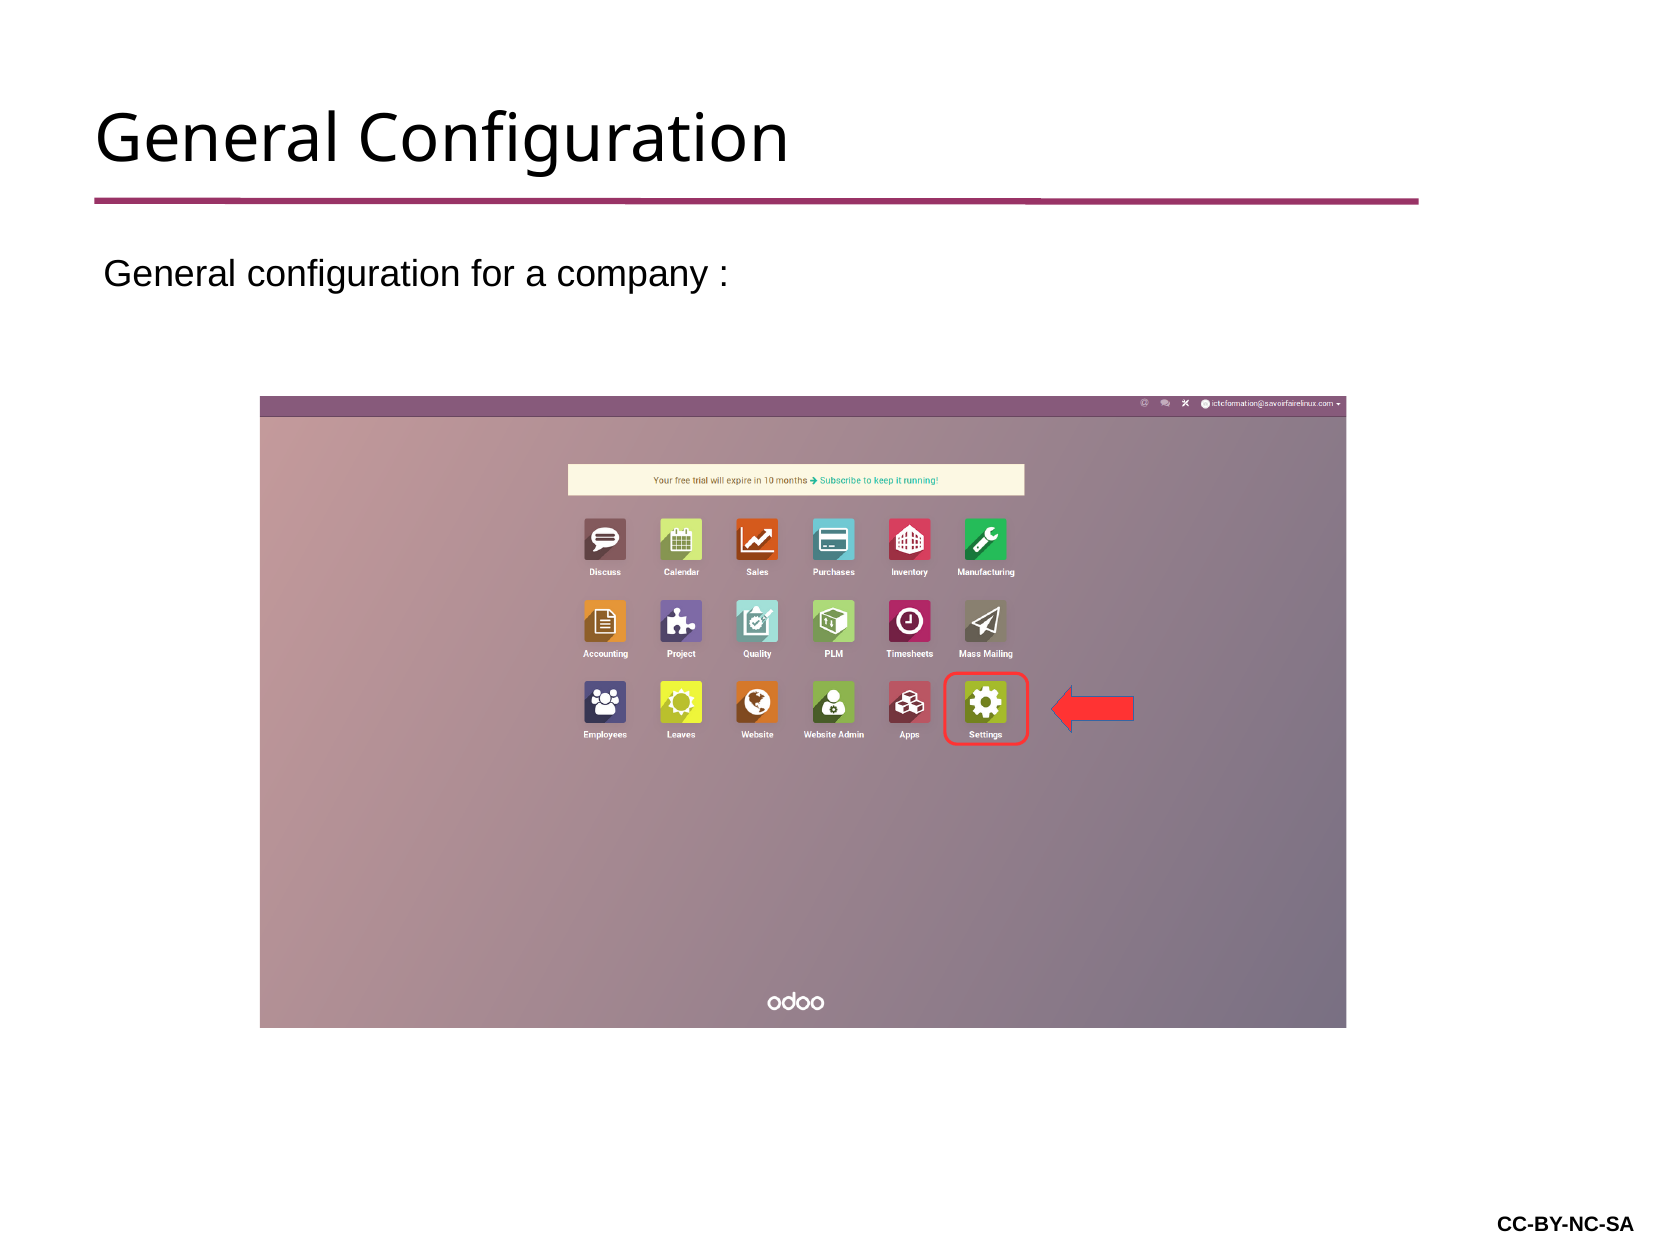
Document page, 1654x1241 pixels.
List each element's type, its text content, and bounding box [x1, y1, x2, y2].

text_box General configuration for a company : [88, 224, 1601, 327]
title General Configuration [94, 31, 1571, 224]
text_box [944, 673, 1028, 745]
picture [259, 396, 1347, 1028]
text_box [1051, 685, 1134, 733]
text_box CC-BY-NC-SA [1482, 1204, 1654, 1241]
